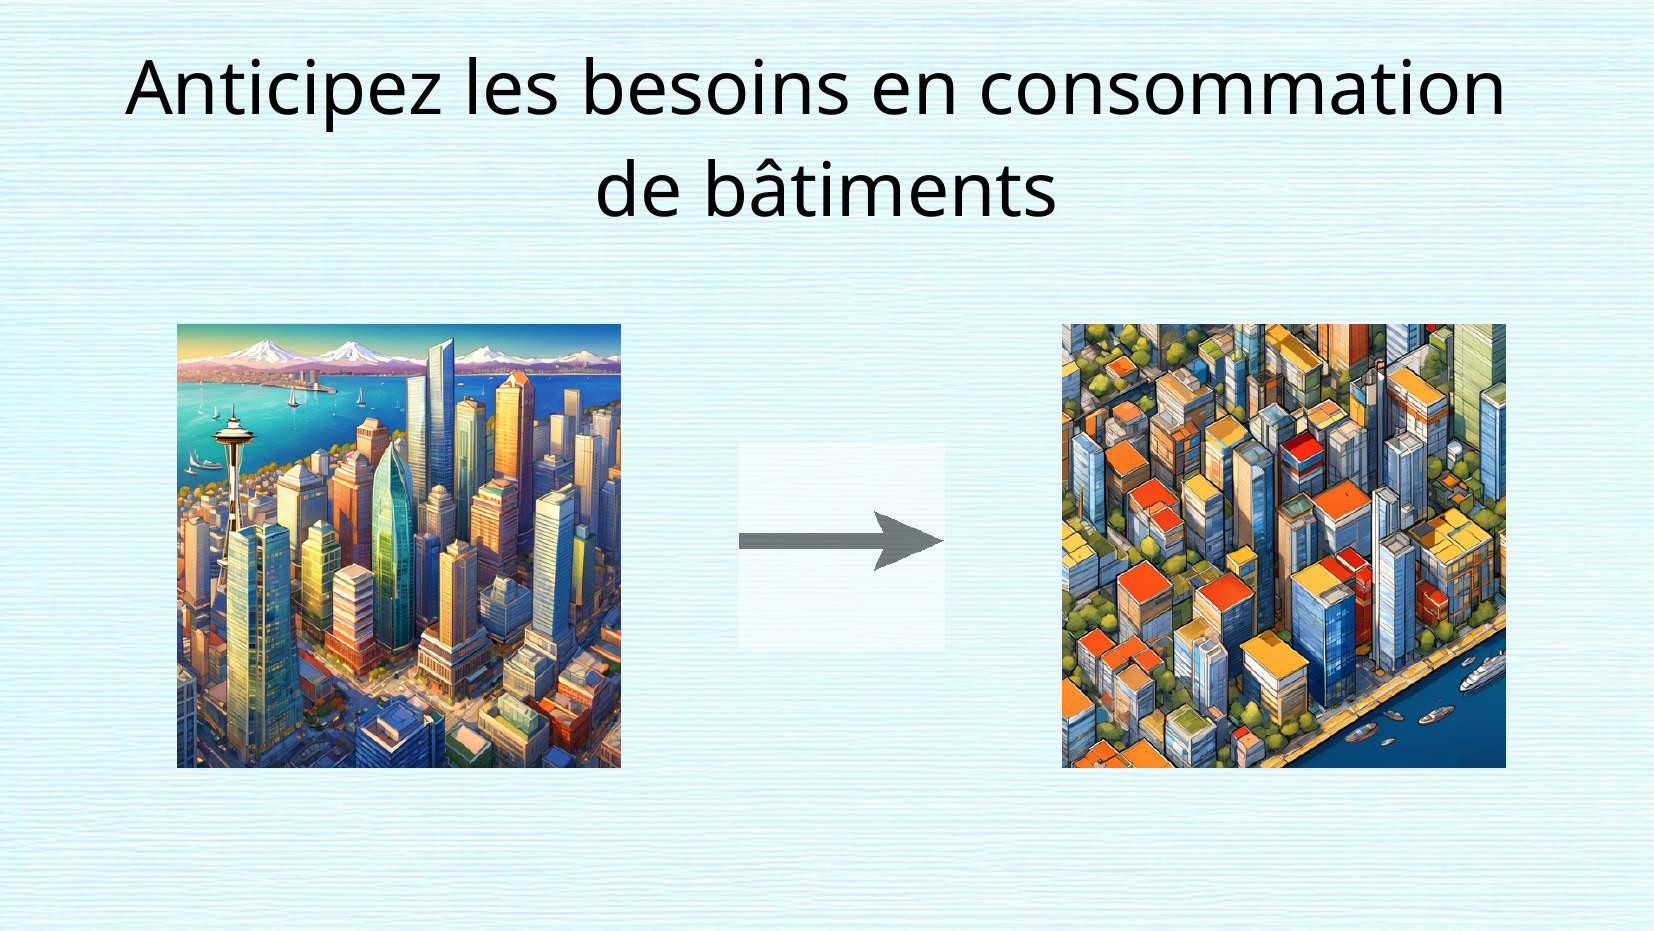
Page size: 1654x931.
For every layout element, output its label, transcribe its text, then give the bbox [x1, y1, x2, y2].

title Anticipez les besoins en consommation de bâtiments [82, 59, 1571, 215]
picture [1062, 324, 1506, 768]
picture [738, 442, 945, 650]
picture [177, 324, 621, 768]
